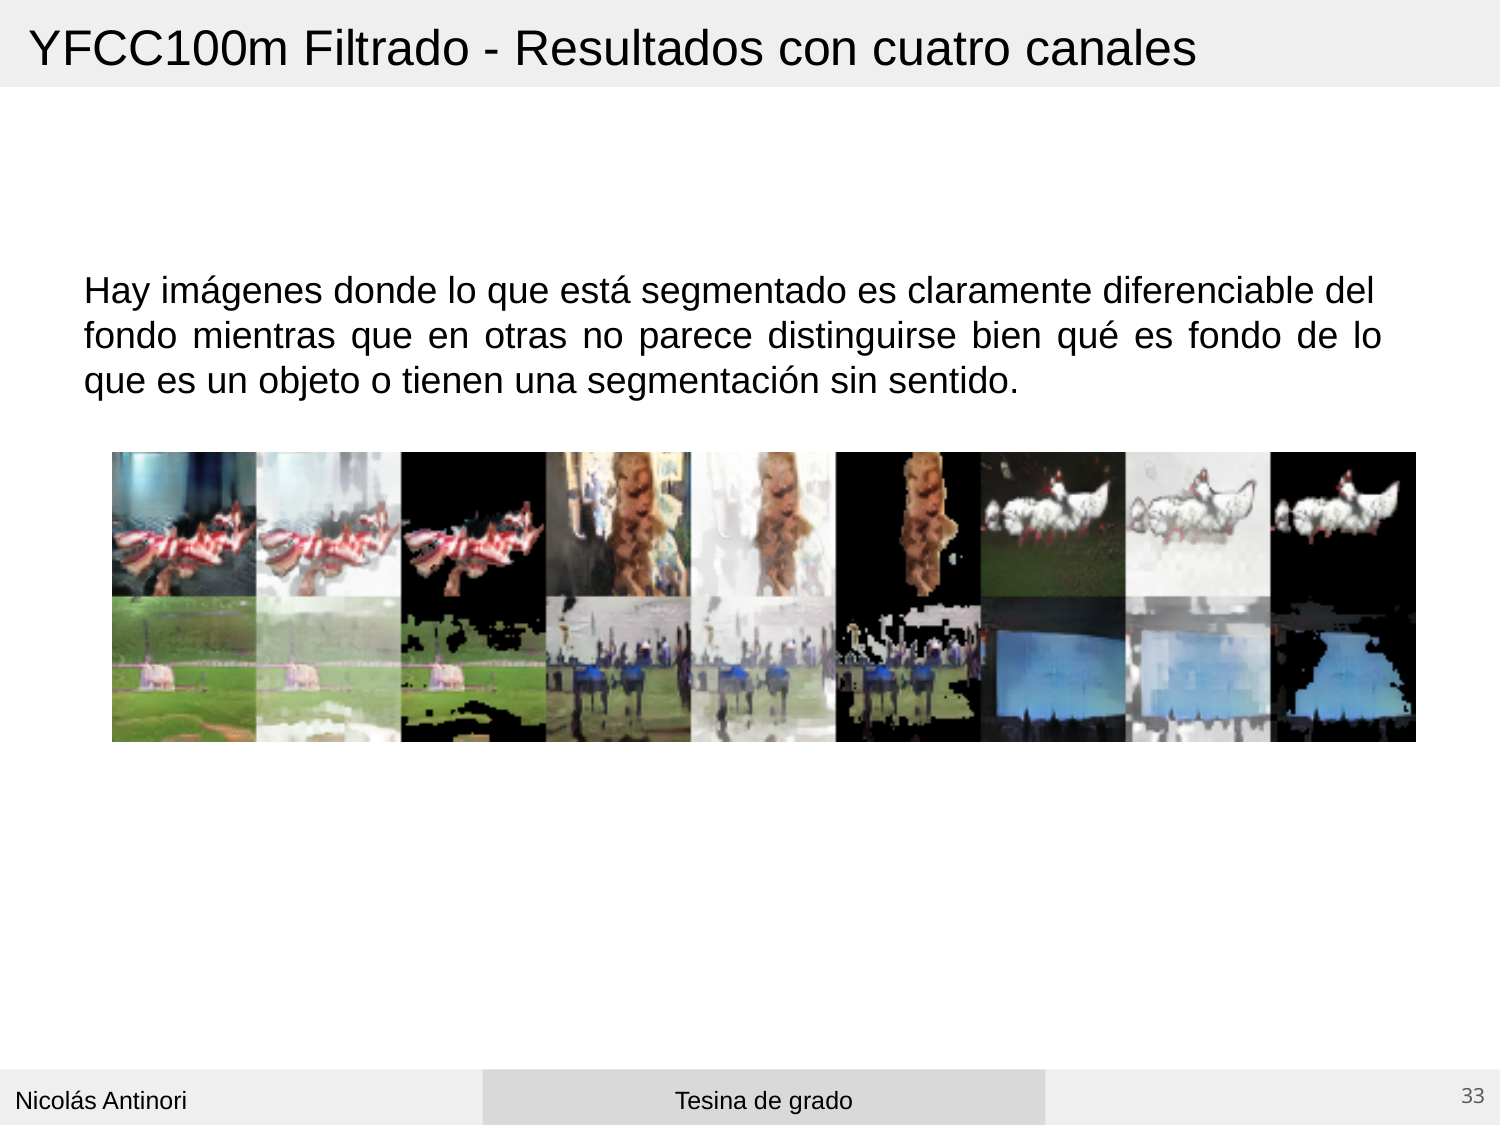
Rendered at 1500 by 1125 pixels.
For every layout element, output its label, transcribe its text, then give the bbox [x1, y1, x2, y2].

text_box Tesina de grado [482, 1069, 1046, 1125]
picture [112, 452, 1416, 742]
text_box Nicolás Antinori [0, 1069, 482, 1125]
text_box Hay imágenes donde lo que está segmentado es claramente diferenciable del fondo mientras que en otras no parece distinguirse bien qué es fondo de lo que es un objeto o tienen una segmentación sin sentido. [69, 251, 1398, 409]
text_box YFCC100m Filtrado - Resultados con cuatro canales [0, 0, 1500, 87]
slide_number <number> [1046, 1069, 1500, 1125]
